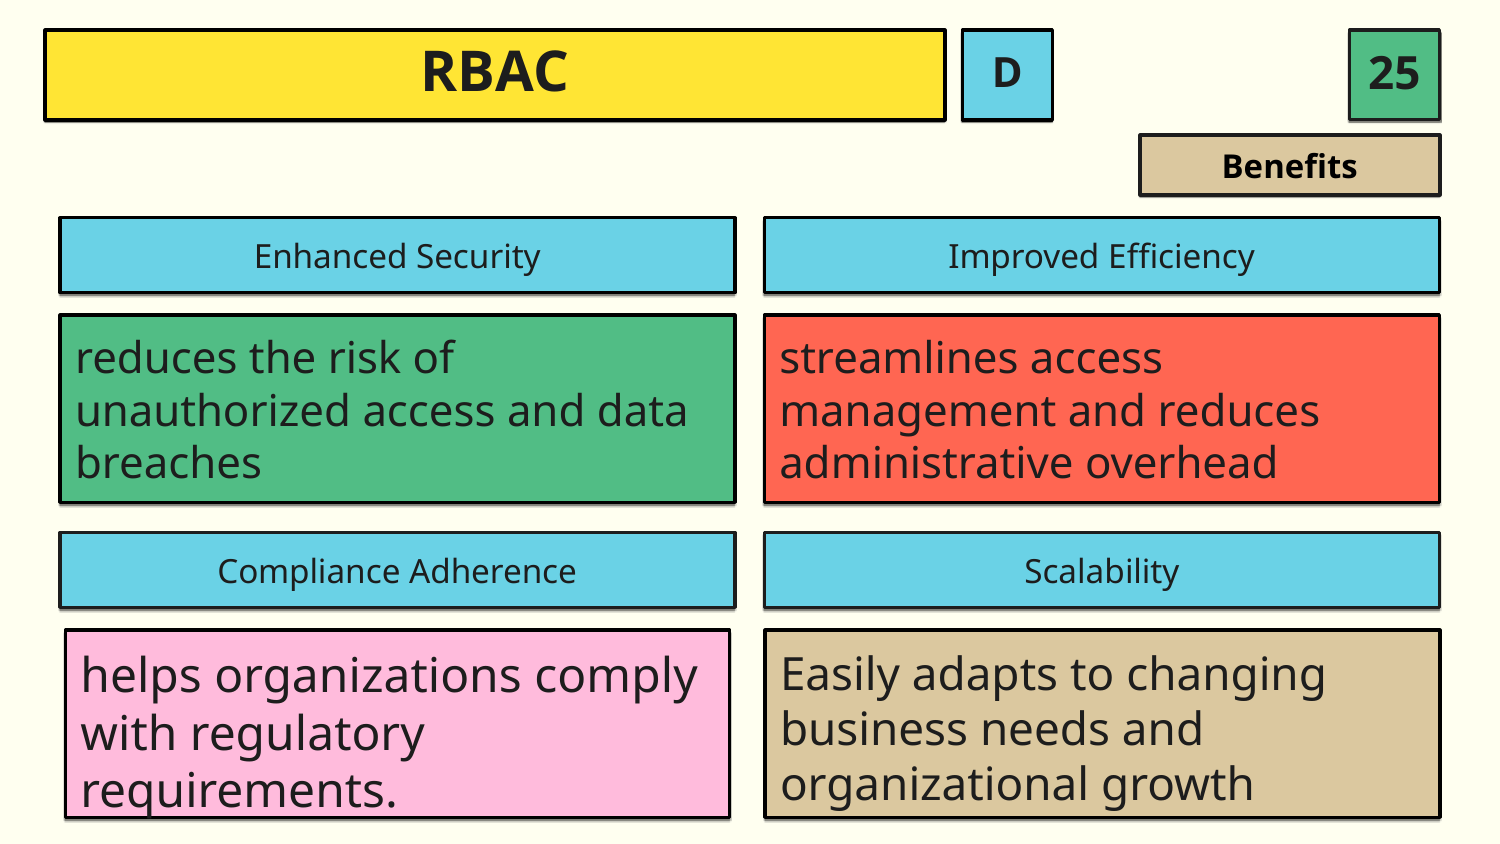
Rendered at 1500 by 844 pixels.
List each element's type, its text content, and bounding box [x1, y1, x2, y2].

subtitle Enhanced Security [60, 217, 735, 293]
list reduces the risk of unauthorized access and data breaches [60, 315, 735, 503]
subtitle Scalability [764, 532, 1440, 608]
title Benefits [1140, 135, 1440, 195]
subtitle Compliance Adherence [60, 532, 735, 608]
subtitle Improved Efficiency [764, 217, 1440, 293]
list helps organizations comply with regulatory requirements. [65, 630, 730, 818]
list Easily adapts to changing business needs and organizational growth [765, 630, 1440, 818]
list streamlines access management and reduces administrative overhead [764, 315, 1440, 503]
title D [962, 30, 1053, 120]
title RBAC [45, 30, 945, 120]
